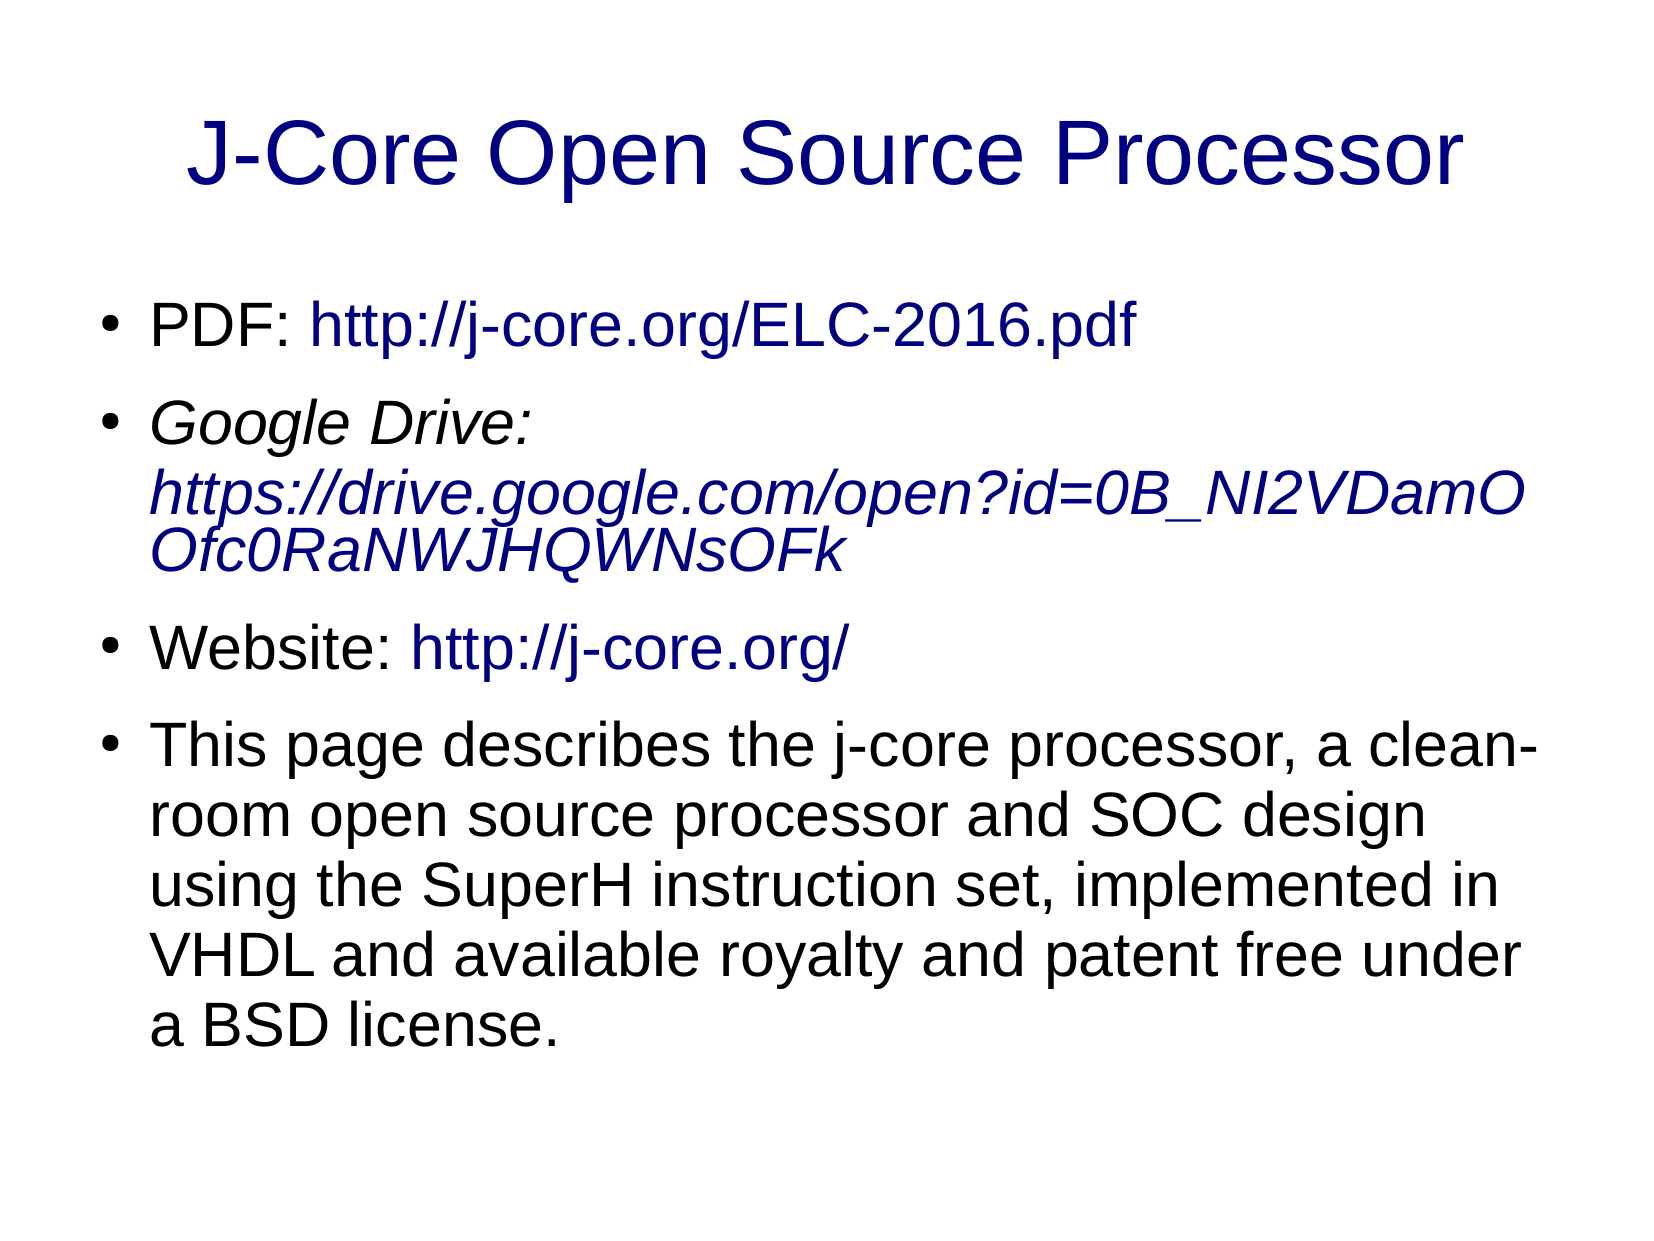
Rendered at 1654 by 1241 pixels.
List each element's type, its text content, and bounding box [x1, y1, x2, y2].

list PDF: http://j-core.org/ELC-2016.pdf Google Drive: https://drive.google.com/open?id=0B_NI2VDamOOfc0RaNWJHQWNsOFk Website: http://j-core.org/ This page describes the j-core processor, a clean-room open source processor and SOC design using the SuperH instruction set, implemented in VHDL and available royalty and patent free under a BSD license. [82, 290, 1571, 1010]
title J-Core Open Source Processor [82, 49, 1571, 257]
